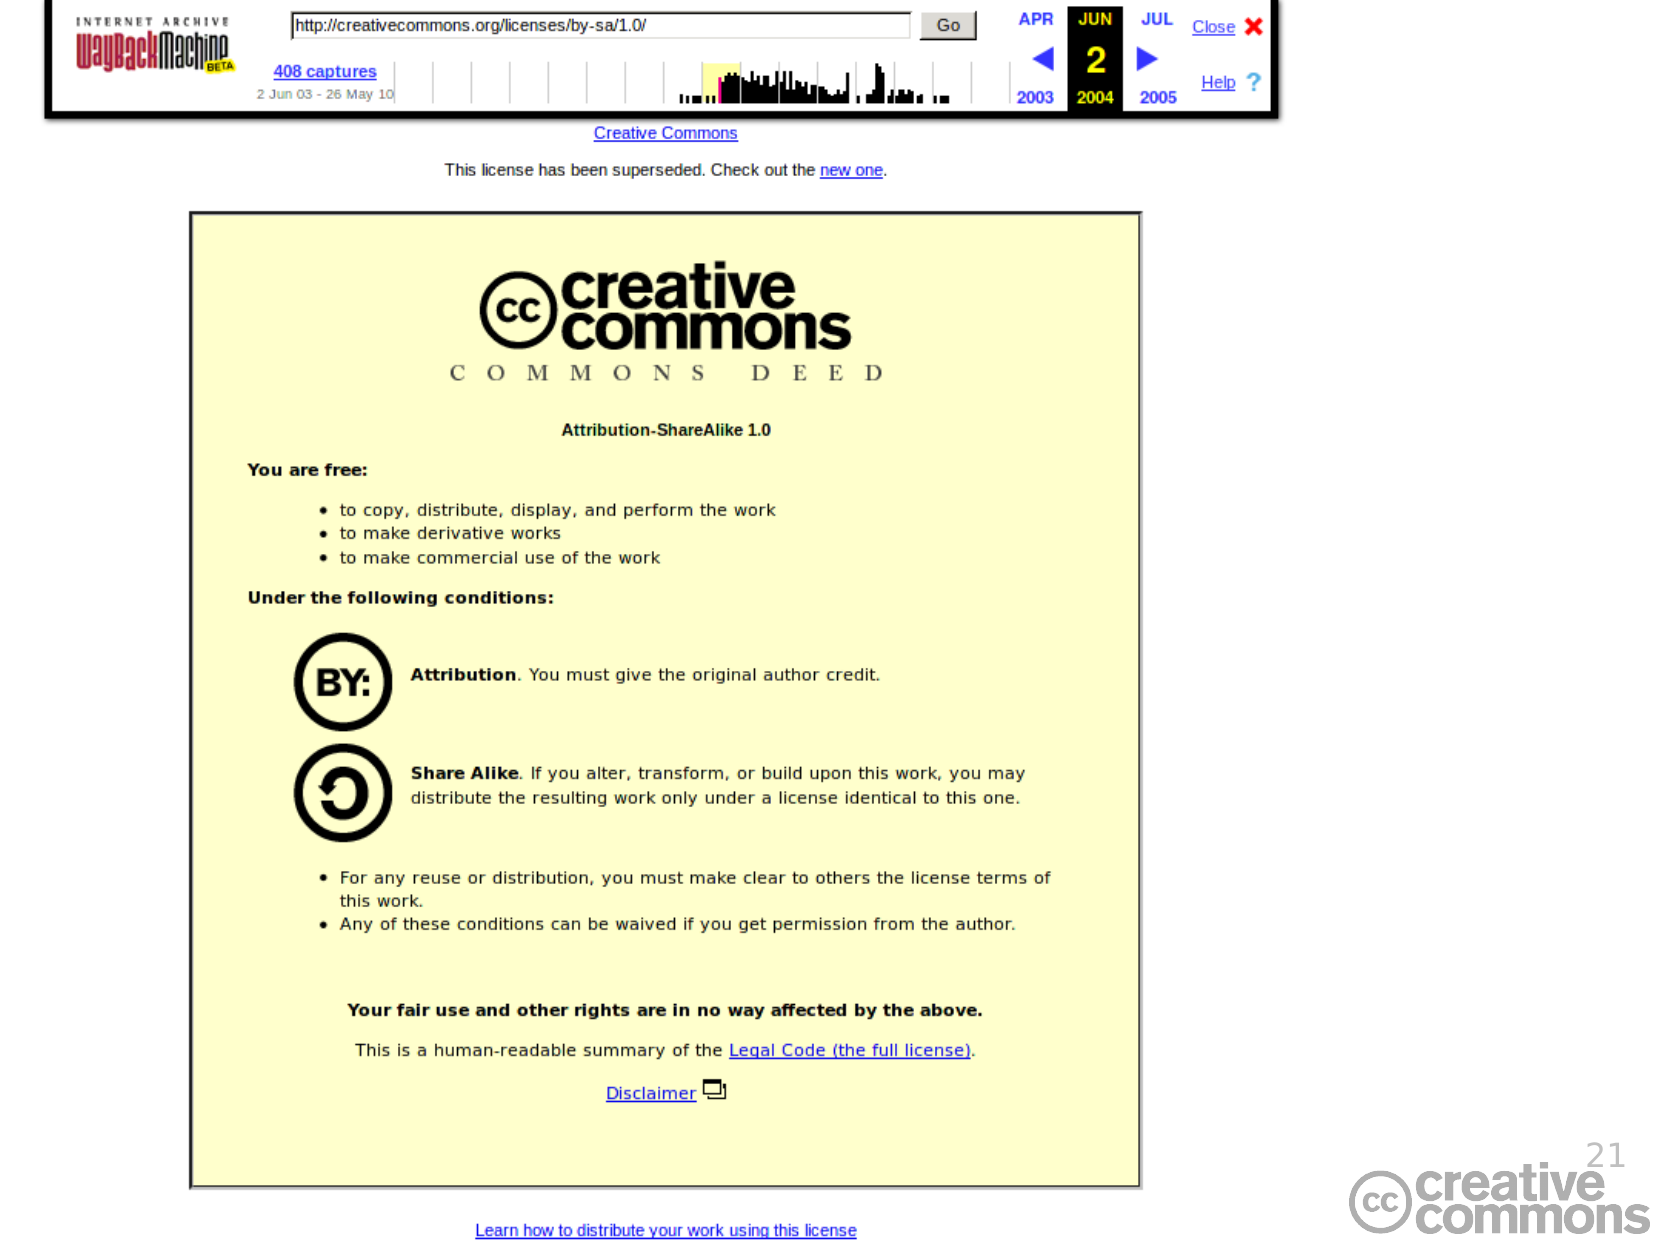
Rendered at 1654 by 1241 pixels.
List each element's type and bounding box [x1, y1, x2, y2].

picture [1349, 1162, 1650, 1234]
picture [37, 0, 1294, 1241]
